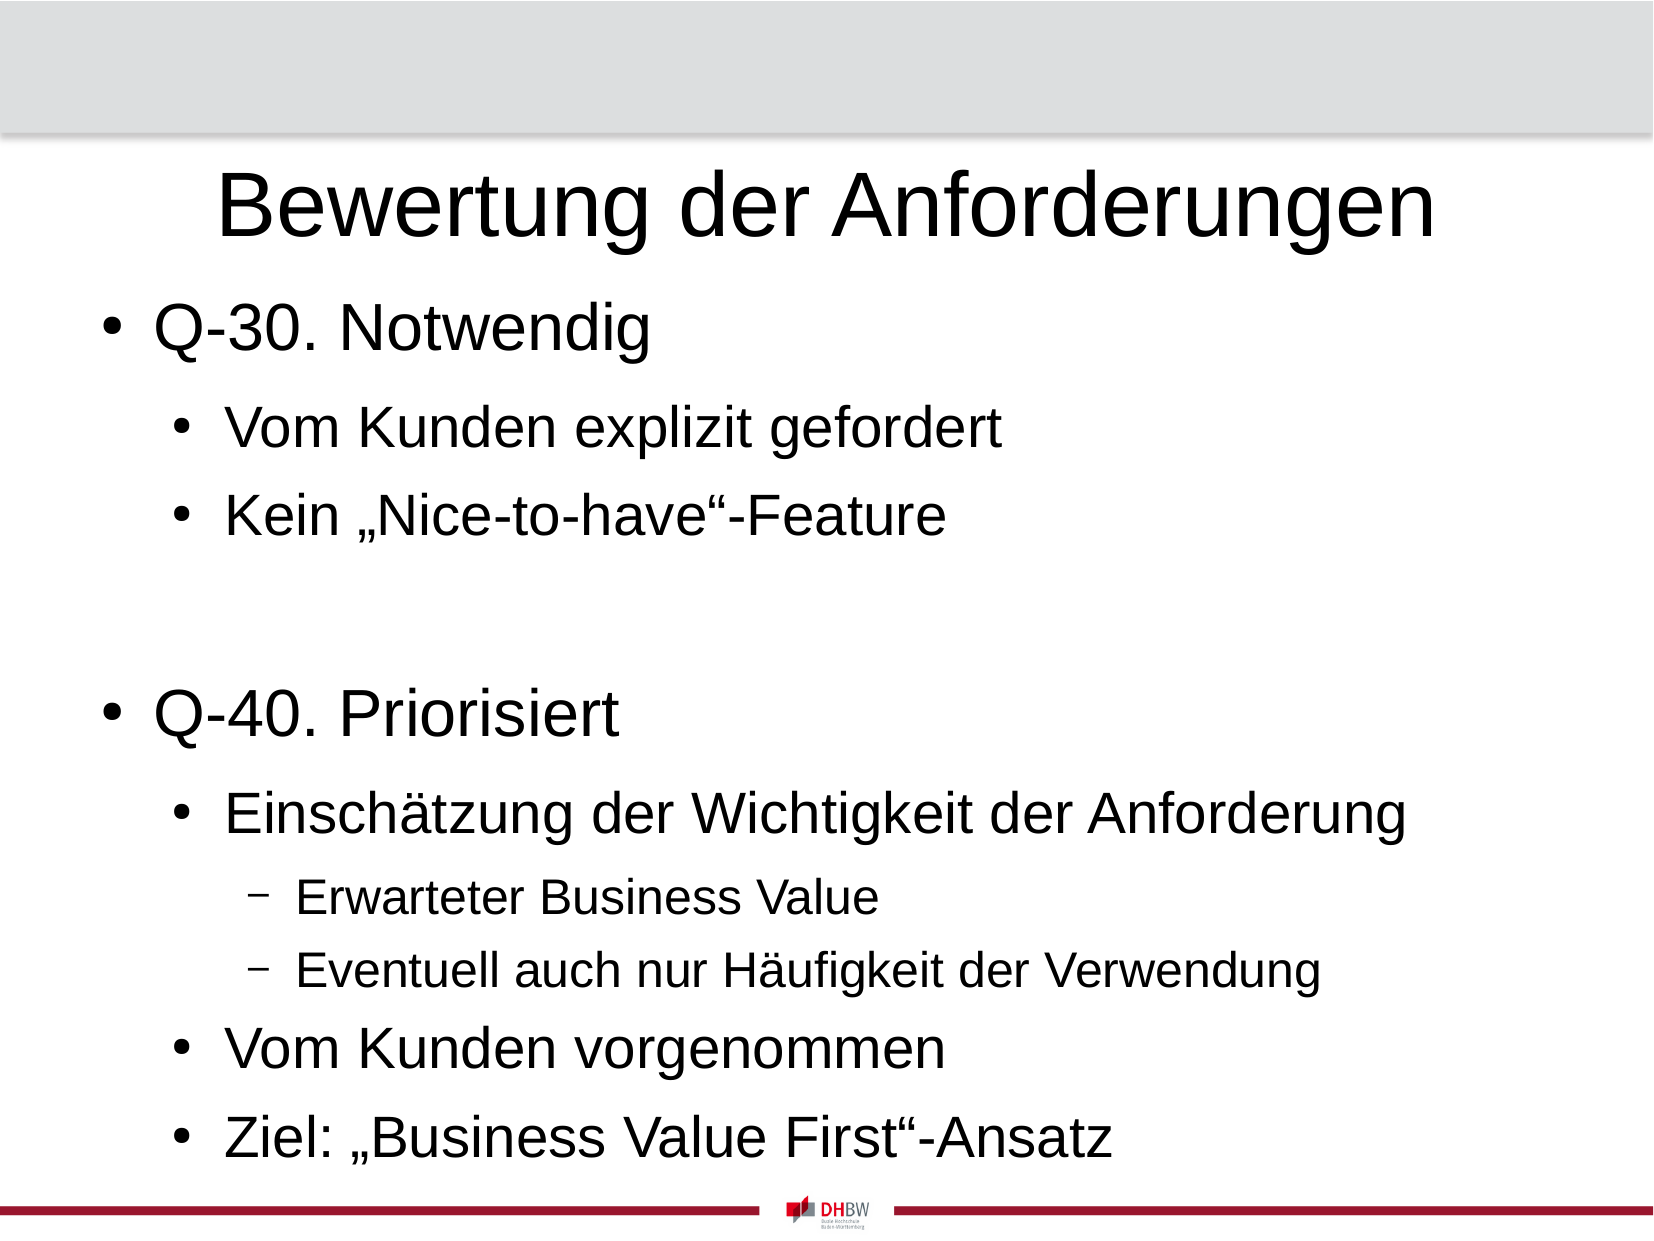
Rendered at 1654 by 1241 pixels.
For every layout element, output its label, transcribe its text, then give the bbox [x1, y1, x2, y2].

title Bewertung der Anforderungen [82, 147, 1571, 257]
list Q-30. Notwendig Vom Kunden explizit gefordert Kein „Nice-to-have“-Feature Q-40. Priorisiert Einschätzung der Wichtigkeit der Anforderung Erwarteter Business Value Eventuell auch nur Häufigkeit der Verwendung Vom Kunden vorgenommen Ziel: „Business Value First“-Ansatz [82, 290, 1571, 1169]
picture [0, 1, 1654, 1237]
